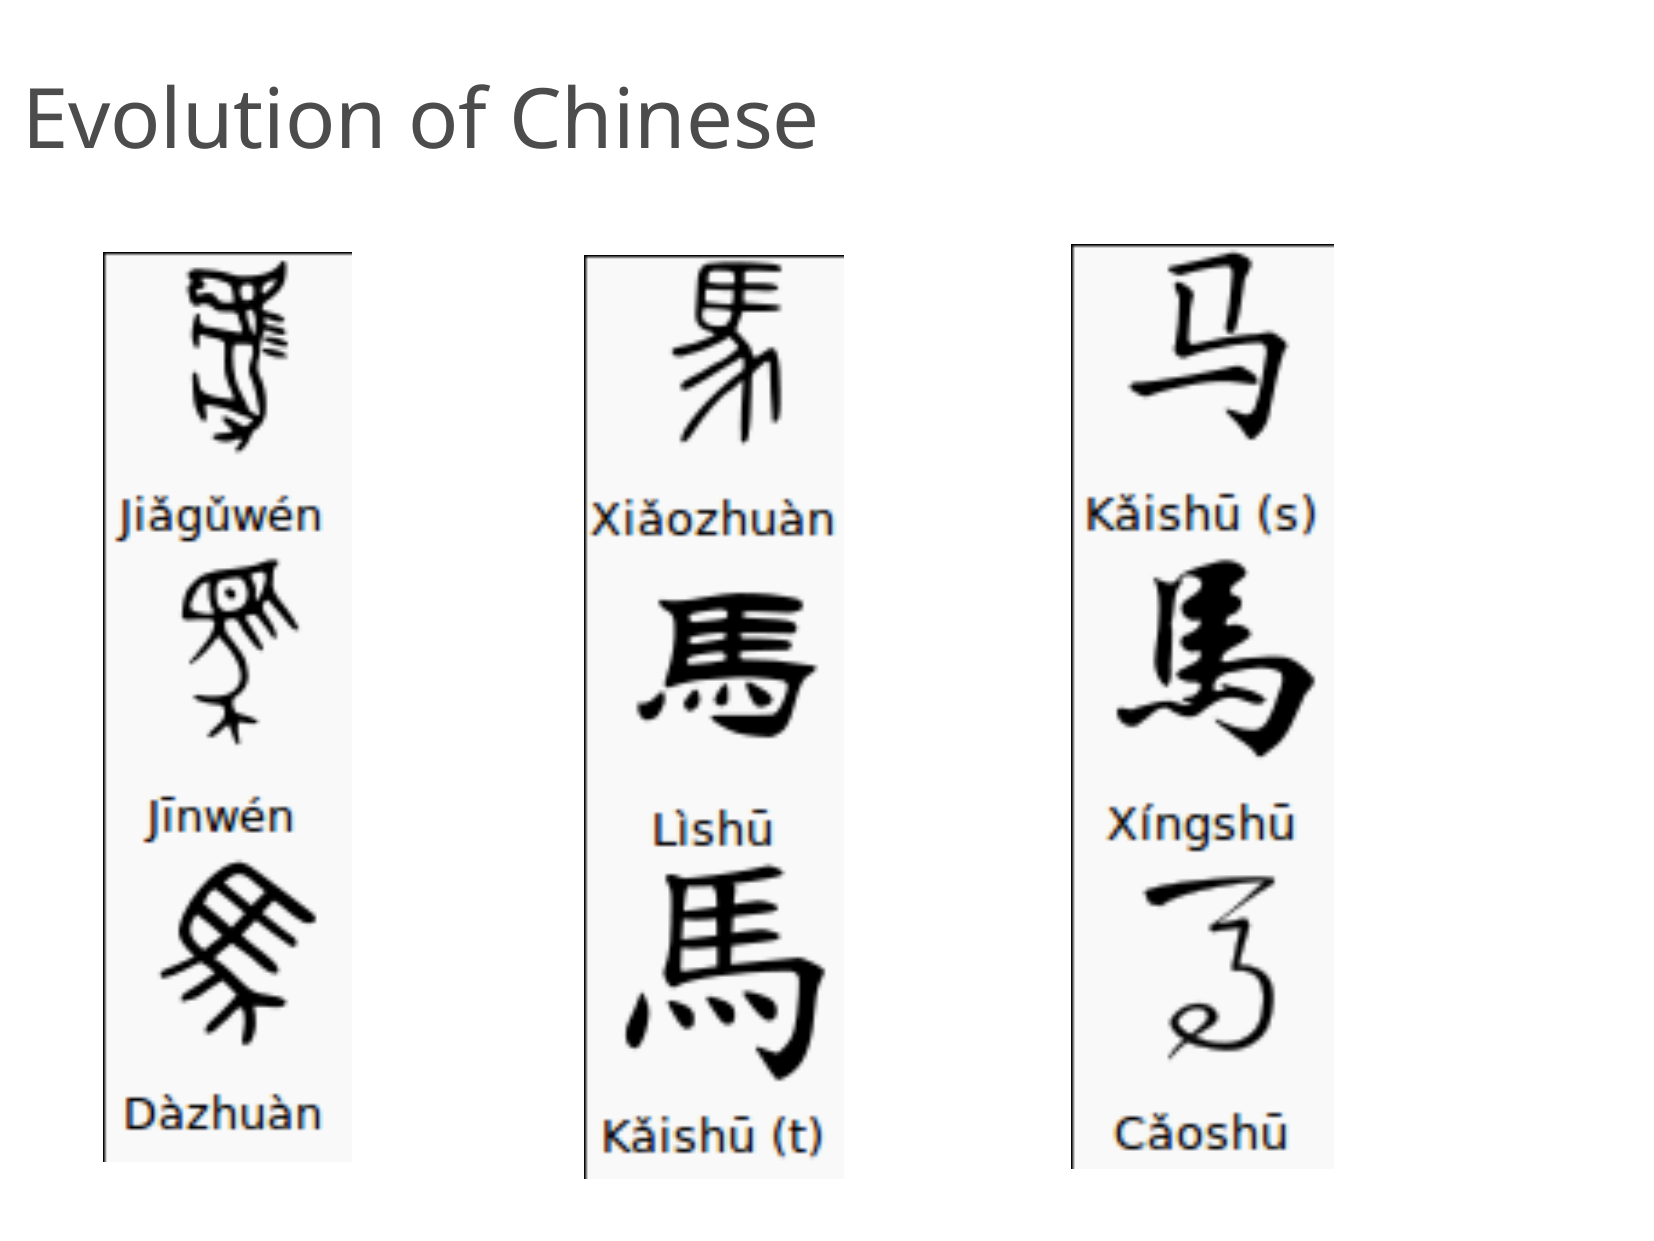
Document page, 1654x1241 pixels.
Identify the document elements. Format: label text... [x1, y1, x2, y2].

picture [1071, 244, 1334, 1169]
picture [584, 255, 844, 1179]
picture [103, 252, 352, 1162]
title Evolution of Chinese [22, 19, 1654, 213]
